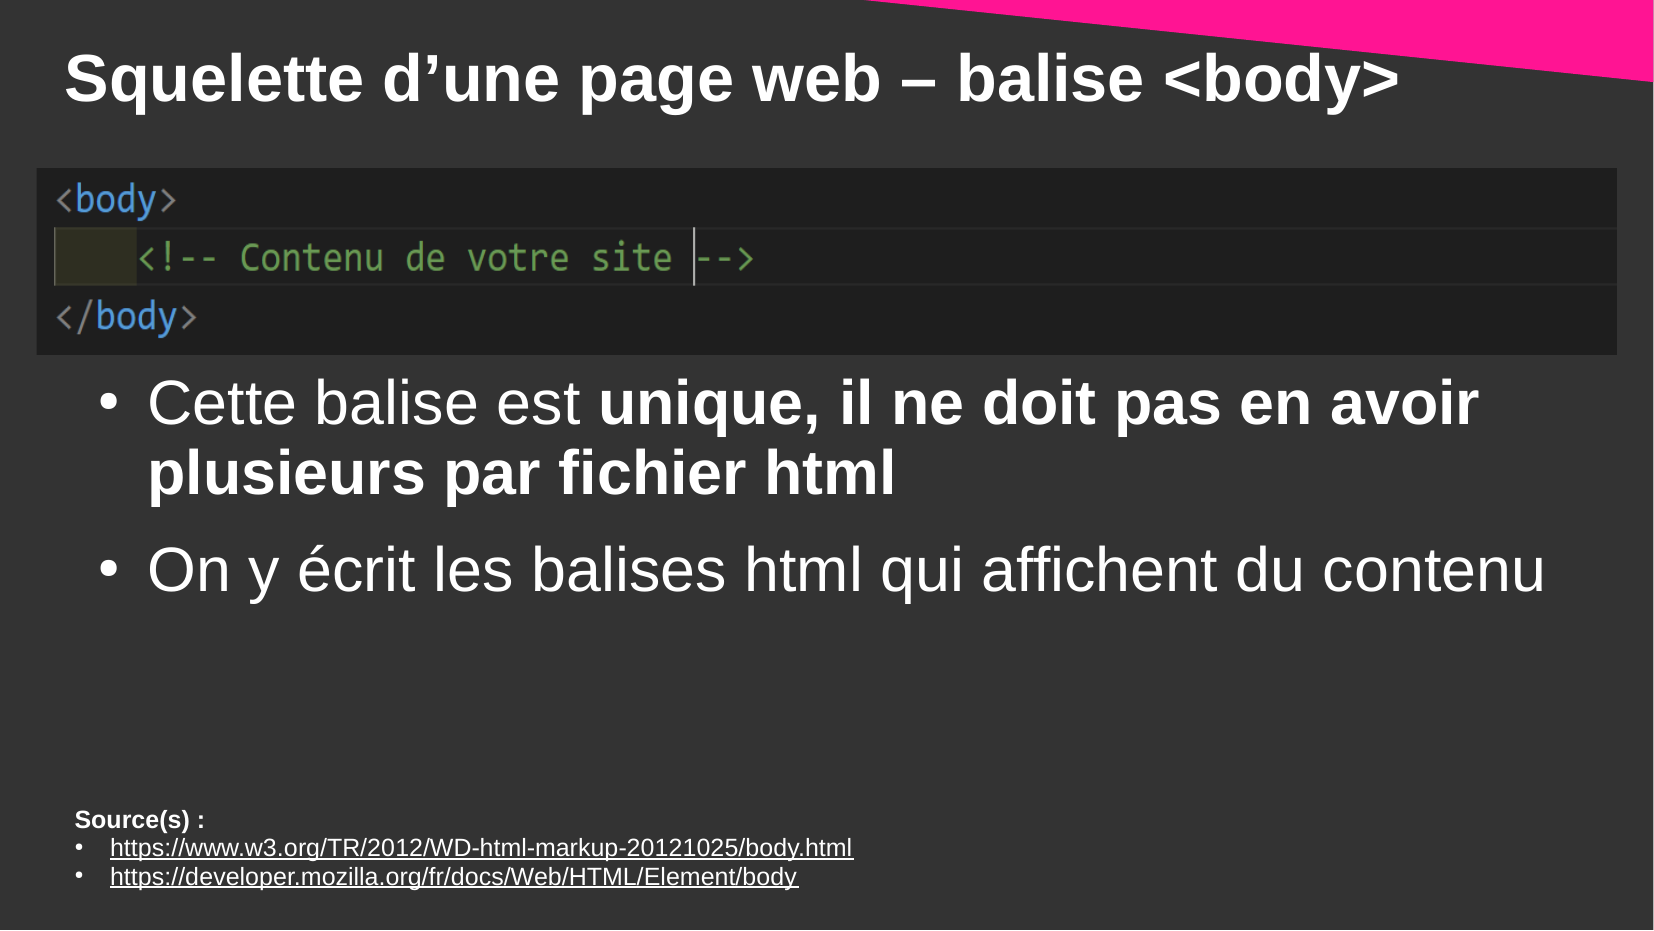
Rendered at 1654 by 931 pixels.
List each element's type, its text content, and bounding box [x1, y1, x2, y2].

title Squelette d’une page web – balise <body> [64, 40, 1553, 125]
text_box [863, 0, 1654, 83]
text_box Source(s) : https://www.w3.org/TR/2012/WD-html-markup-20121025/body.html https://developer.mozilla.org/fr/docs/Web/HTML/Element/body [59, 798, 1545, 898]
list Cette balise est unique, il ne doit pas en avoir plusieurs par fichier html On y écrit les balises html qui affichent du contenu [80, 367, 1635, 662]
picture [36, 168, 1617, 355]
